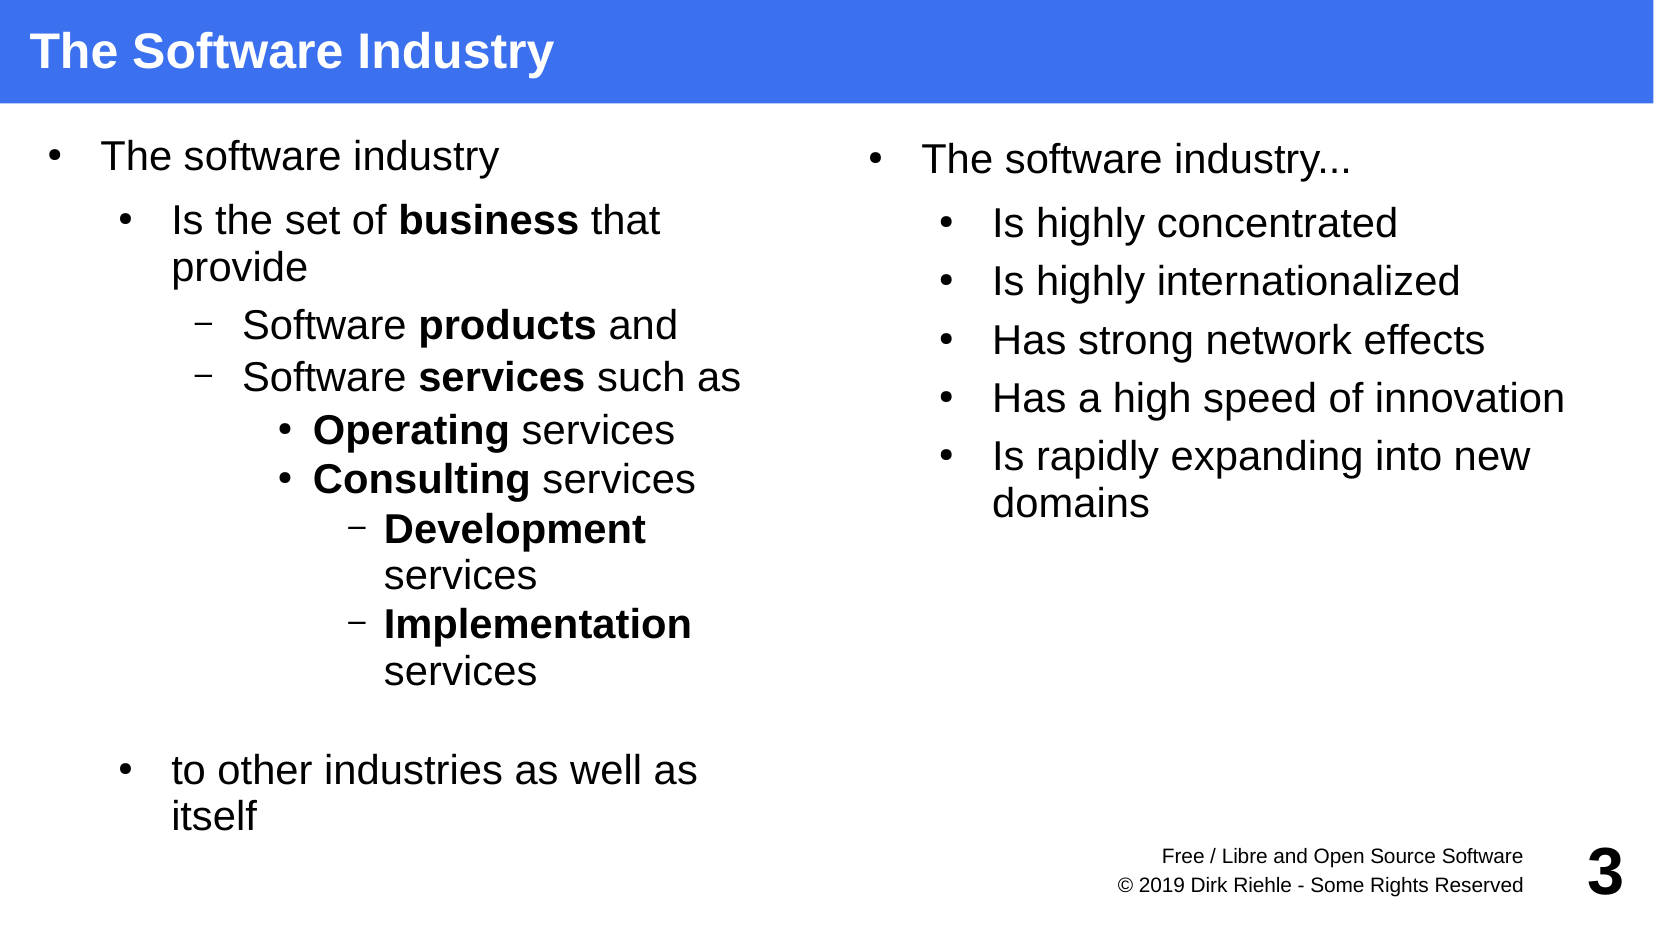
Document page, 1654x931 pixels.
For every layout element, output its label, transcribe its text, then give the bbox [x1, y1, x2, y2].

list The software industry... Is highly concentrated Is highly internationalized Has strong network effects Has a high speed of innovation Is rapidly expanding into new domains [850, 135, 1583, 815]
list The software industry Is the set of business that provide Software products and Software services such as Operating services Consulting services Development services Implementation services to other industries as well as itself [29, 132, 762, 813]
title The Software Industry [0, 0, 1654, 104]
